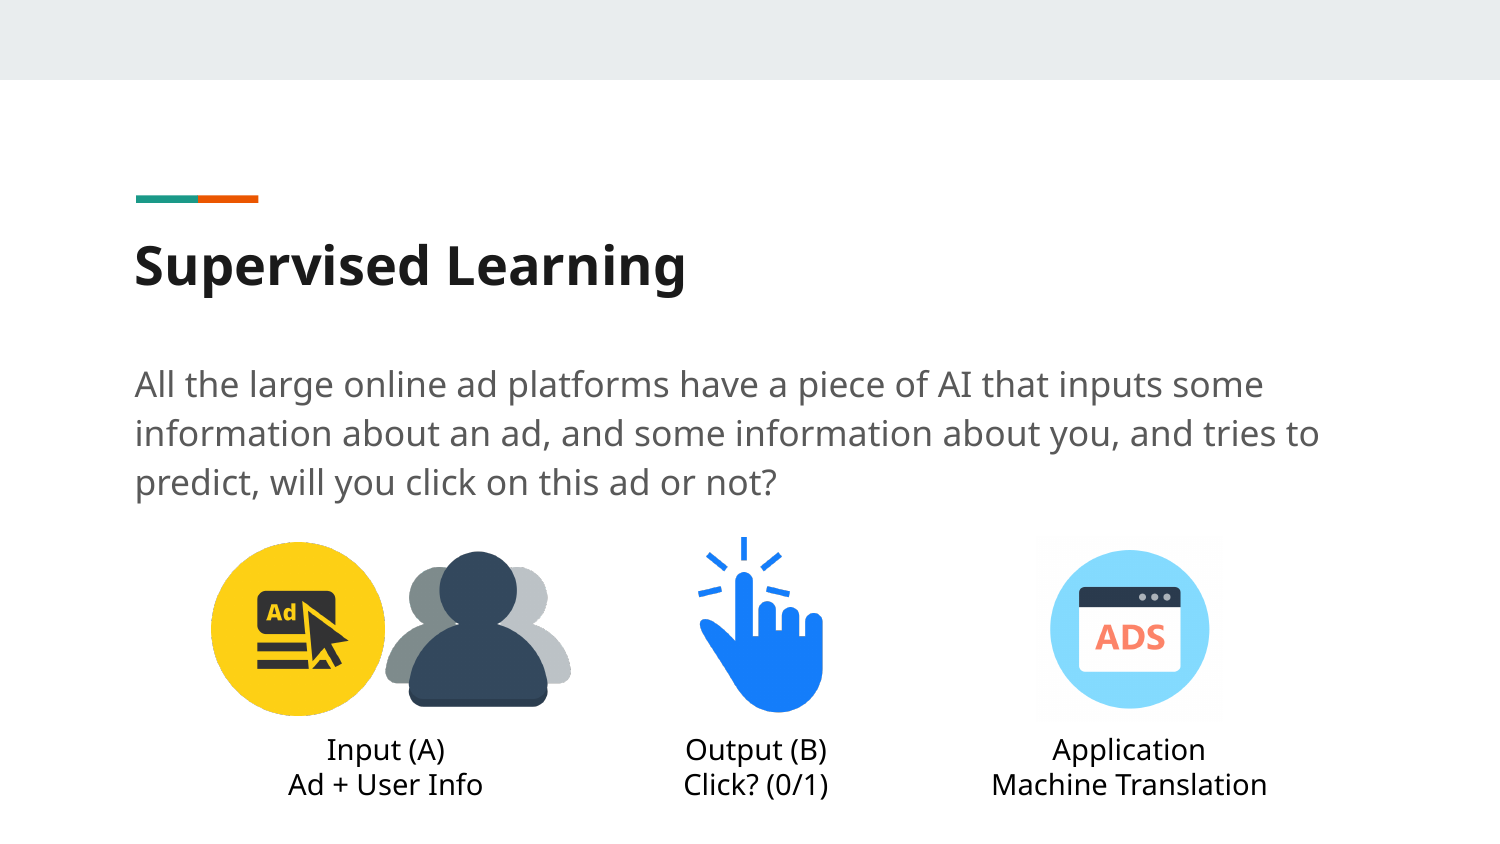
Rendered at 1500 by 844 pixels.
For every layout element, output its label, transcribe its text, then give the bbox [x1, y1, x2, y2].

title Supervised Learning [119, 216, 1381, 305]
picture [211, 536, 571, 723]
list All the large online ad platforms have a piece of AI that inputs some information about an ad, and some information about you, and tries to predict, will you click on this ad or not? [119, 341, 1381, 470]
text_box Output (B) Click? (0/1) [663, 718, 849, 787]
text_box Input (A) Ad + User Info [265, 716, 507, 822]
picture [663, 531, 849, 718]
picture [1036, 536, 1223, 723]
text_box Application Machine Translation [972, 716, 1287, 787]
